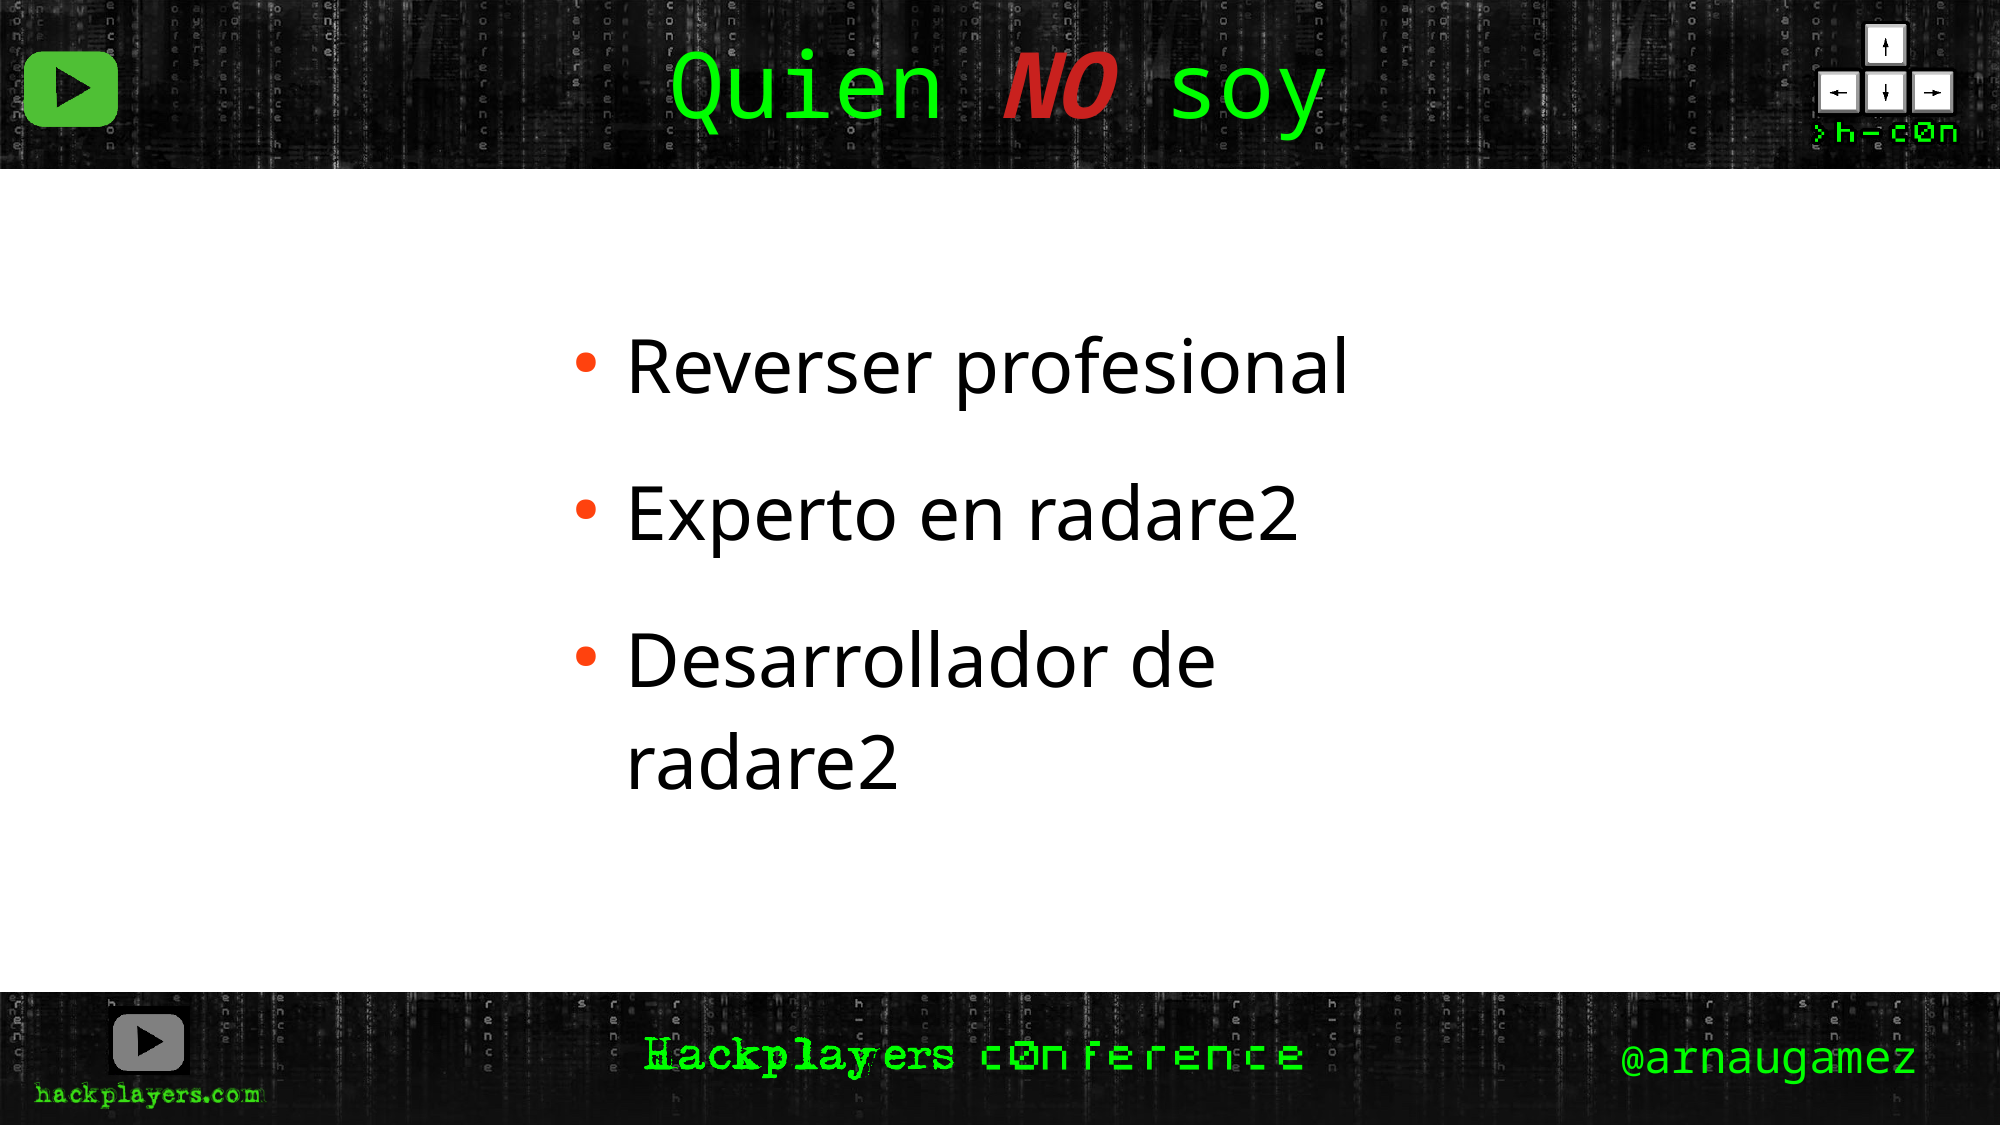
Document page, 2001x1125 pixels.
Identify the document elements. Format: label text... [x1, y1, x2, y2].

title Quien NO soy [255, 0, 1745, 166]
picture [0, 0, 2000, 169]
picture [0, 992, 2000, 1125]
list Reverser profesional Experto en radare2 Desarrollador de radare2 [555, 375, 1445, 751]
